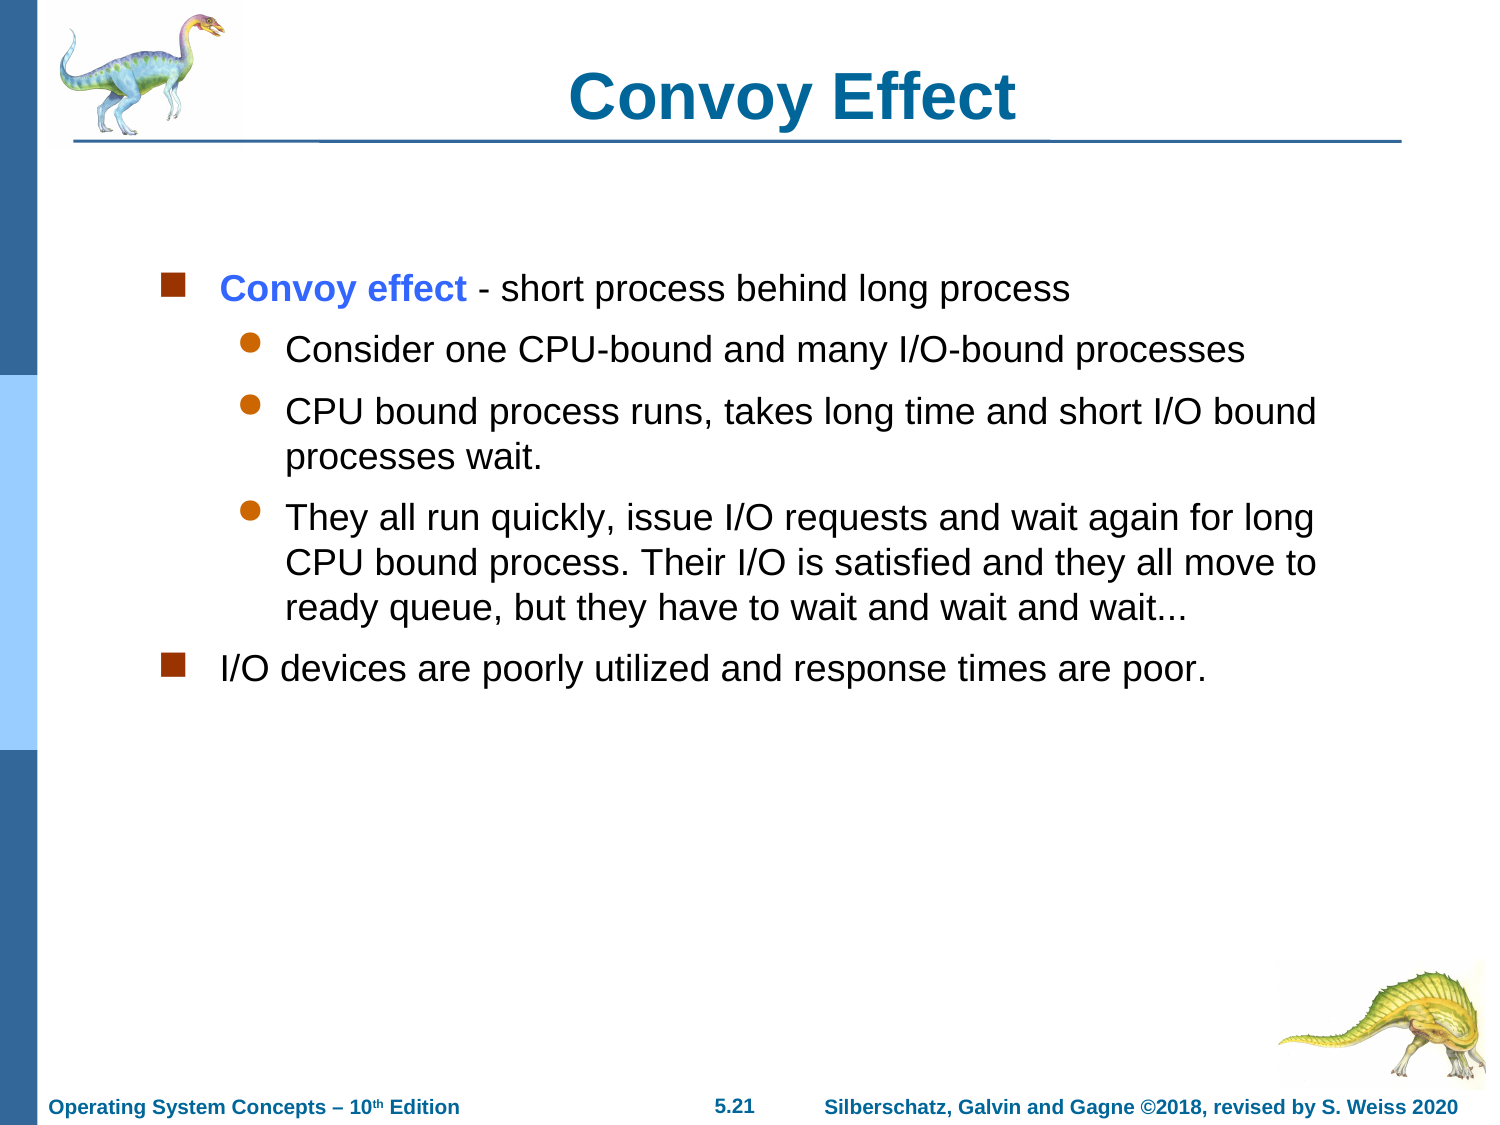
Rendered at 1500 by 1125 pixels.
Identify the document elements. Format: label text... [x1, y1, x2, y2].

picture [46, 0, 243, 149]
text_box Convoy effect - short process behind long process Consider one CPU-bound and many I/O-bound processes CPU bound process runs, takes long time and short I/O bound processes wait. They all run quickly, issue I/O requests and wait again for long CPU bound process. Their I/O is satisfied and they all move to ready queue, but they have to wait and wait and wait... I/O devices are poorly utilized and response times are poor. [148, 195, 1405, 946]
picture [1275, 959, 1486, 1090]
picture [1141, 1099, 1149, 1104]
text_box Convoy Effect [161, 45, 1426, 141]
